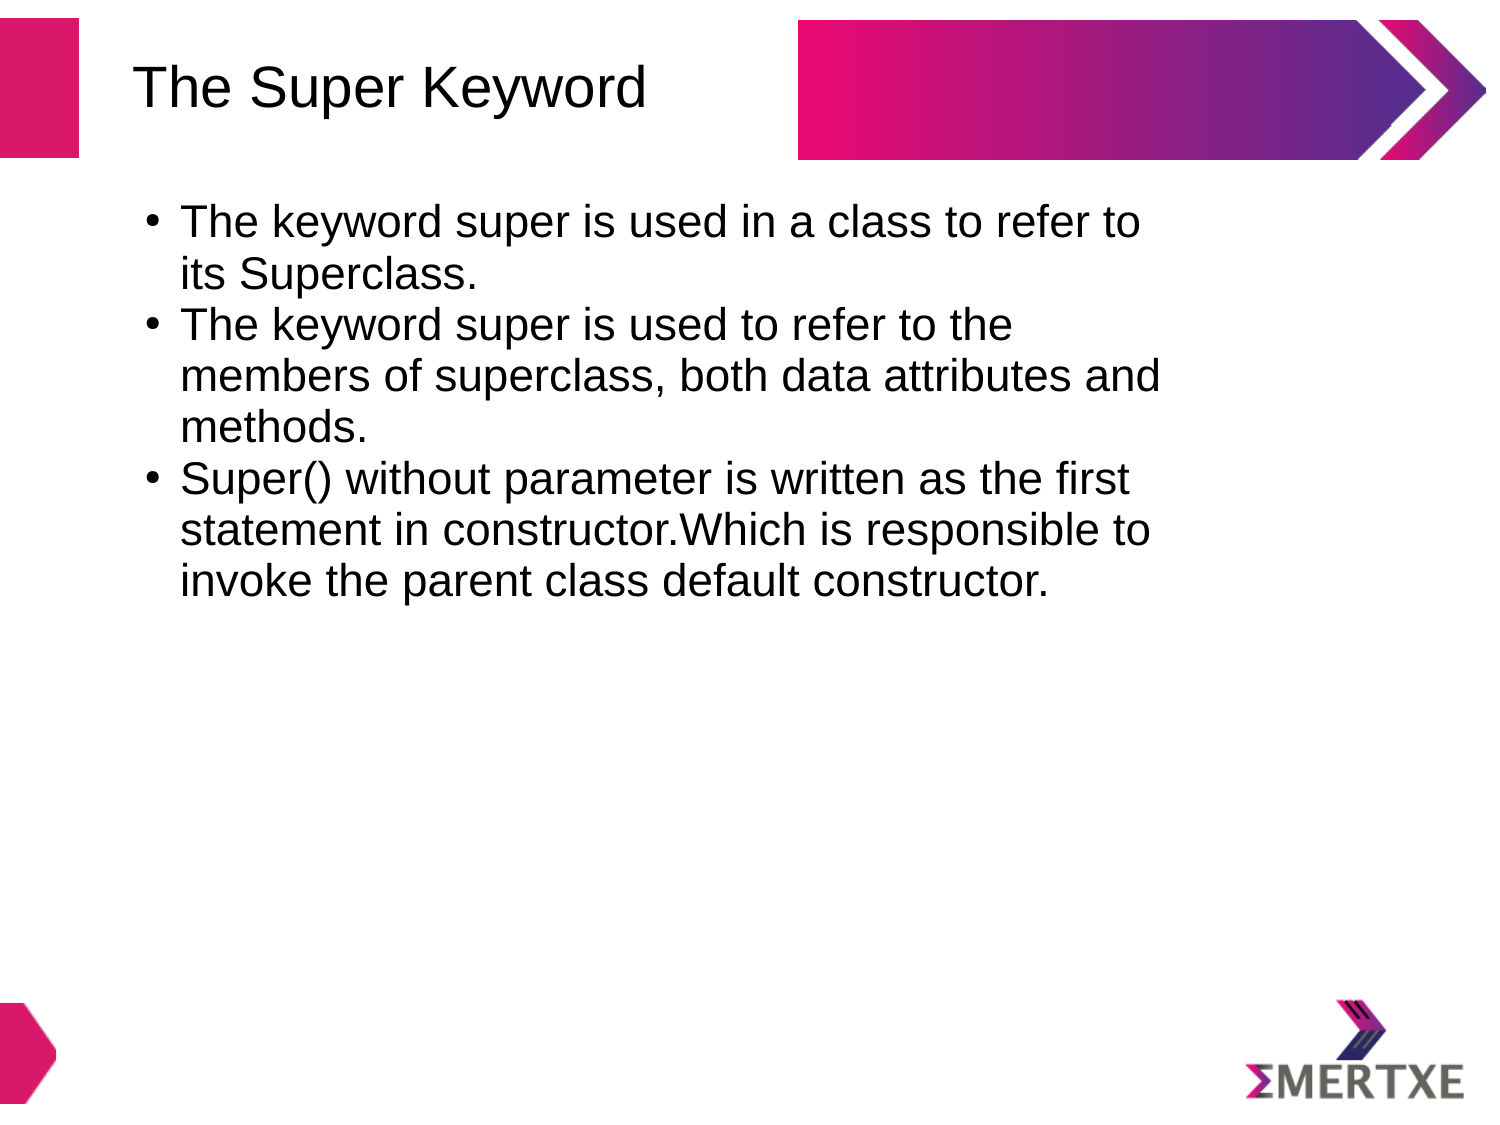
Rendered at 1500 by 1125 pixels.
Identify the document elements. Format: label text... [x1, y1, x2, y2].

text_box The keyword super is used in a class to refer to its Superclass. The keyword super is used to refer to the members of superclass, both data attributes and methods. Super() without parameter is written as the first statement in constructor.Which is responsible to invoke the parent class default constructor. [129, 188, 1205, 942]
text_box The Super Keyword [118, 47, 733, 128]
picture [1245, 996, 1465, 1099]
picture [798, 20, 1486, 160]
